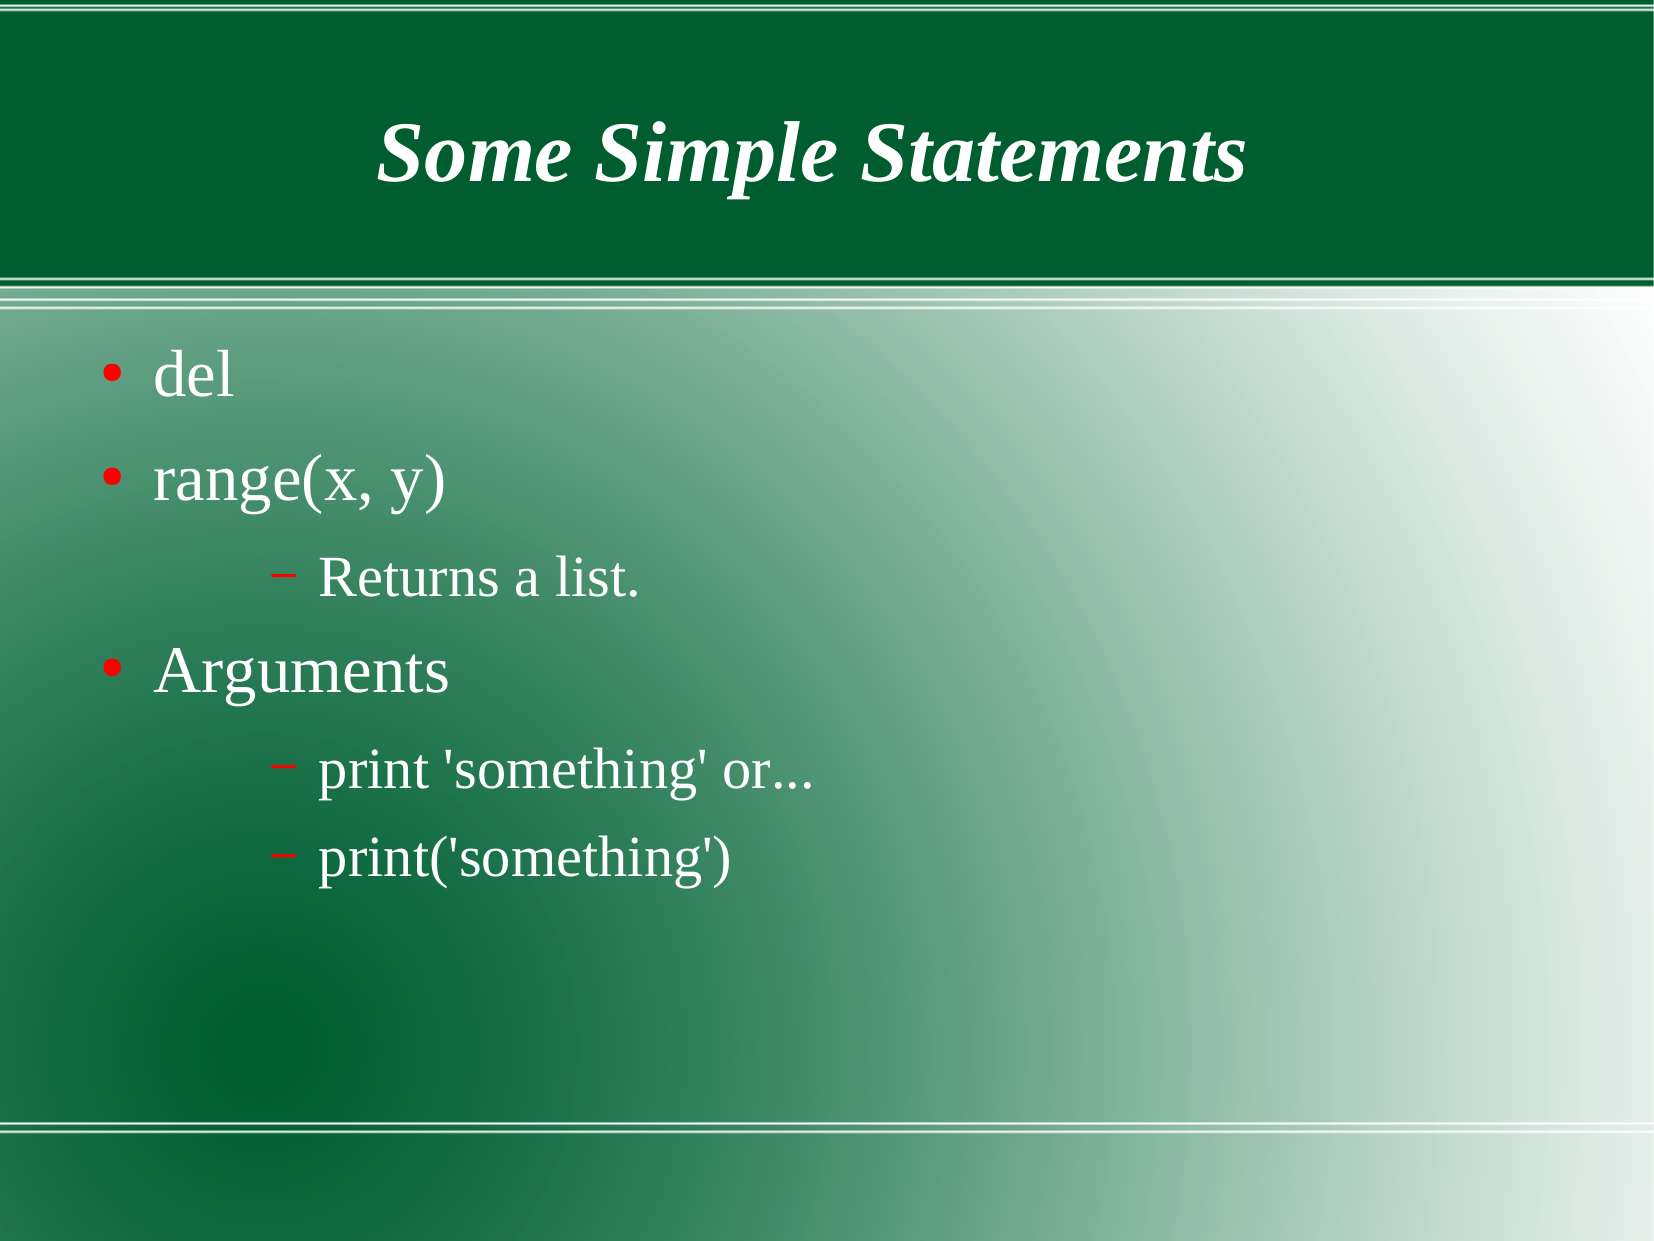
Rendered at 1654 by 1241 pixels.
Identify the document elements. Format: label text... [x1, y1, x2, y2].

picture [0, 0, 1654, 1241]
title Some Simple Statements [82, 49, 1571, 257]
list del range(x, y) Returns a list. Arguments print 'something' or... print('something') [82, 337, 1571, 1156]
